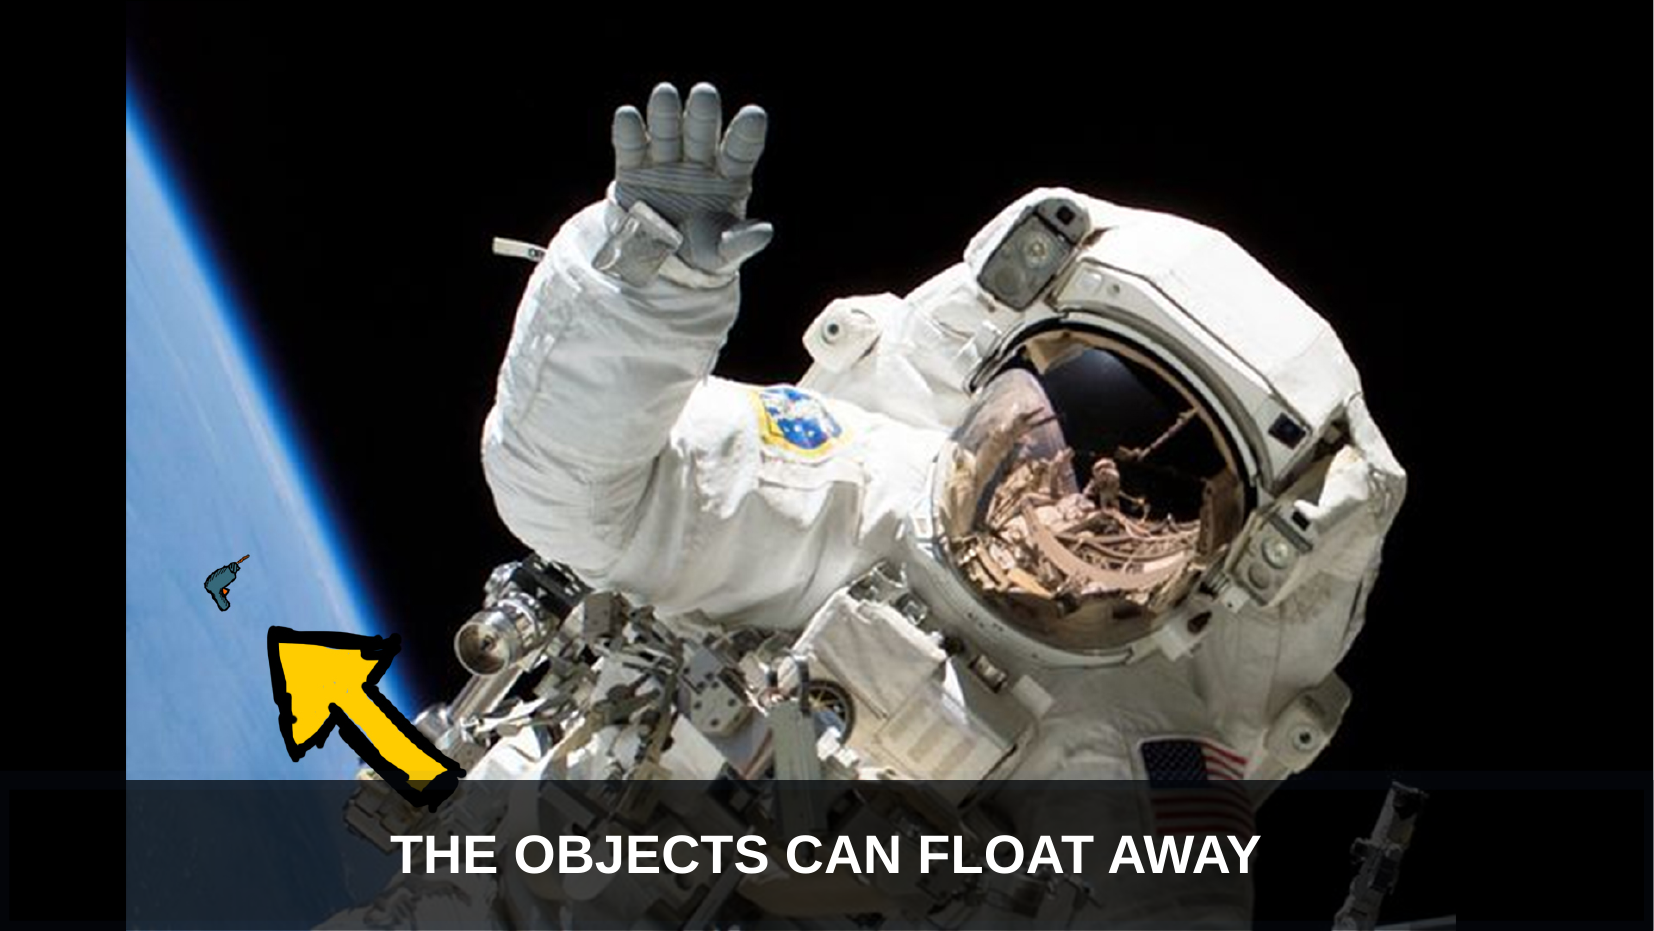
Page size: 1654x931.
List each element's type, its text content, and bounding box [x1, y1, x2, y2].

text_box THE OBJECTS CAN FLOAT AWAY [0, 780, 1654, 931]
picture [0, 0, 1654, 780]
